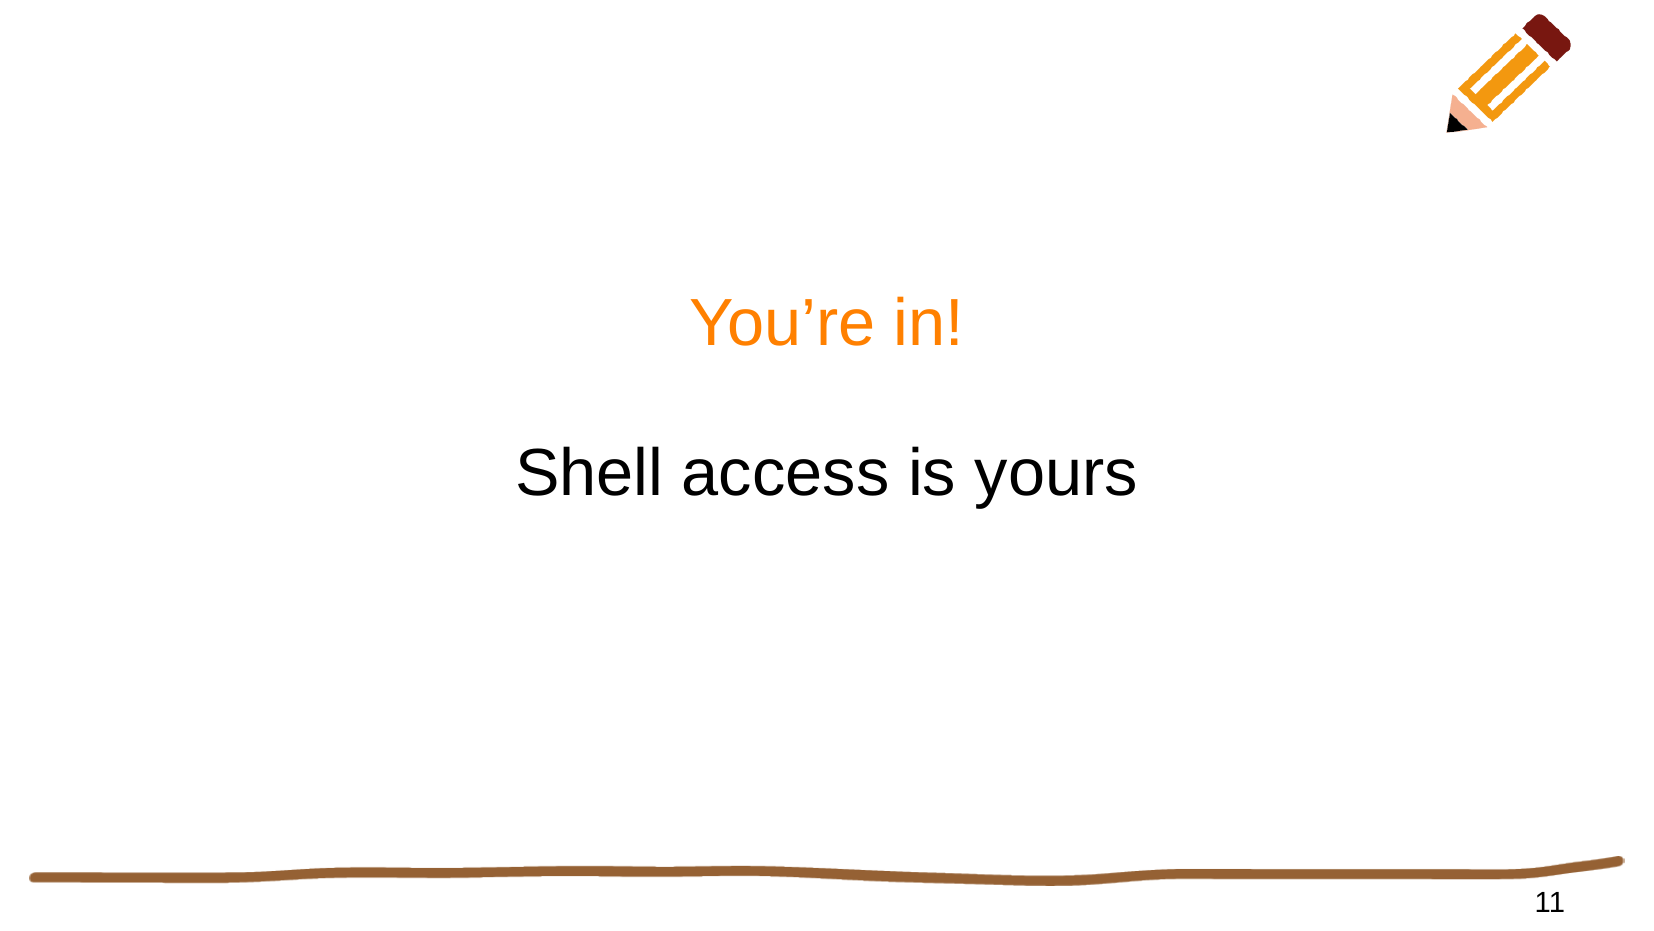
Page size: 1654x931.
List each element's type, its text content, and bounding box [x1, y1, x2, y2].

picture [29, 856, 1625, 886]
subtitle You’re in! Shell access is yours [147, 194, 1506, 675]
picture [1446, 14, 1571, 133]
